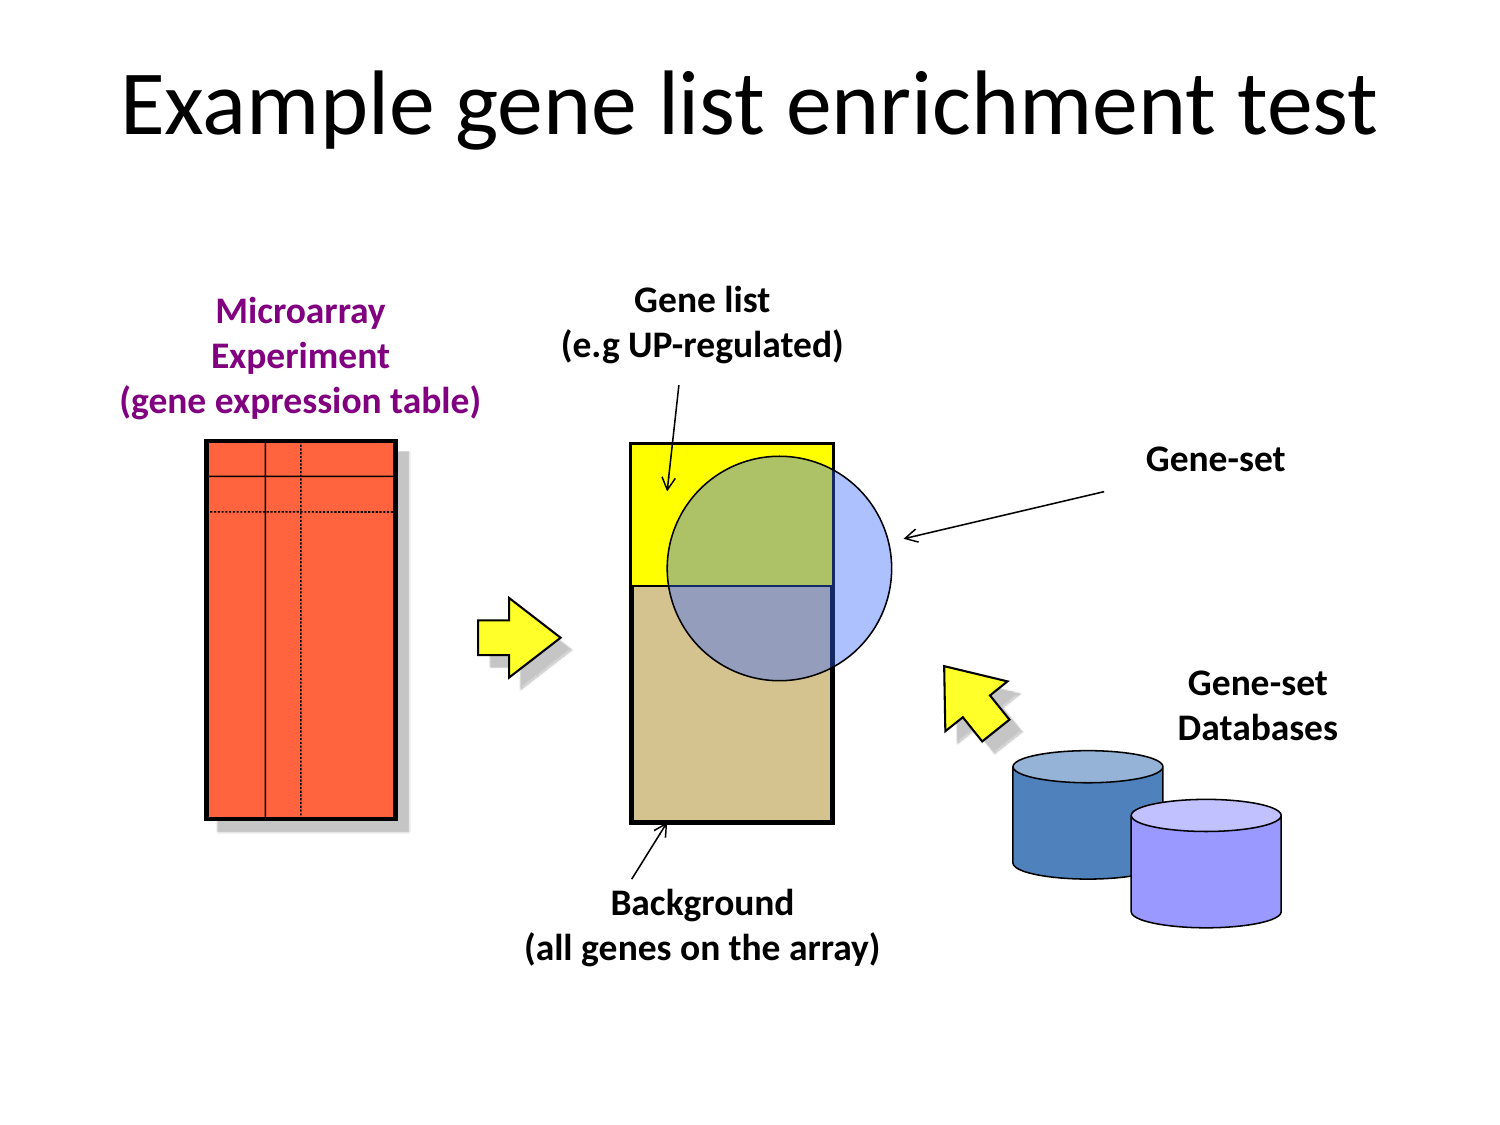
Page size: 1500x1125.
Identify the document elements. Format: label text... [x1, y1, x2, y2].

text_box [206, 440, 264, 475]
text_box Gene-set Databases [1069, 650, 1447, 756]
text_box 0.001 0.002 0.003 0.0031 0.005 … 0.97 0.99 [1012, 751, 1163, 783]
text_box [631, 444, 892, 823]
text_box Microarray Experiment (gene expression table) [99, 278, 502, 429]
text_box Background (all genes on the array) [466, 870, 939, 976]
text_box Gene-set [1026, 426, 1405, 486]
text_box [206, 478, 264, 819]
title Example gene list enrichment test [75, 45, 1425, 150]
text_box [944, 666, 1010, 742]
text_box [267, 440, 396, 475]
text_box [1012, 767, 1282, 928]
text_box Gene list (e.g UP-regulated) [513, 267, 892, 372]
text_box [478, 597, 561, 678]
text_box [267, 478, 396, 819]
text_box 0.001 0.002 0.003 0.0031 0.005 … 0.97 0.99 [1131, 799, 1282, 832]
